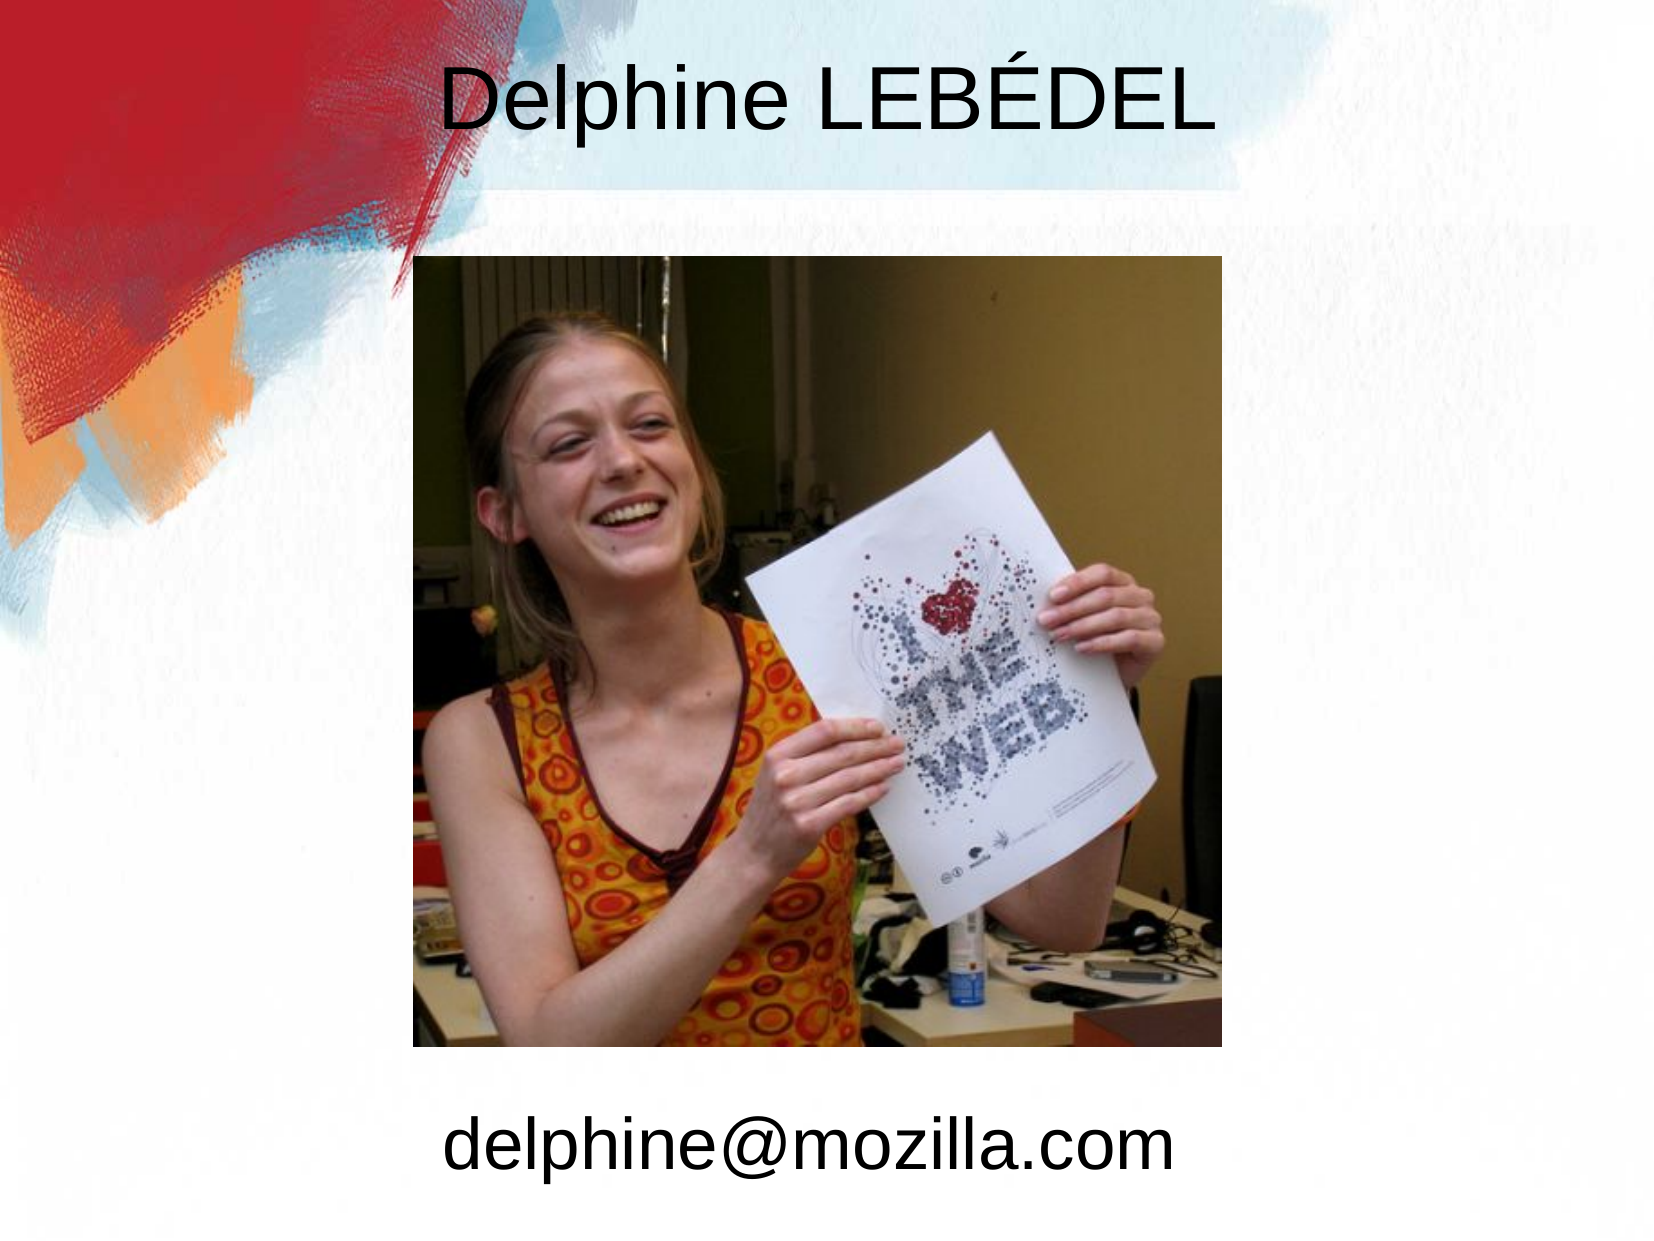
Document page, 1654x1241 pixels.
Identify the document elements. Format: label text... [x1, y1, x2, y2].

list delphine@mozilla.com [23, 247, 1597, 1184]
title Delphine LEBÉDEL [41, 47, 1615, 196]
picture [0, 0, 1654, 1241]
